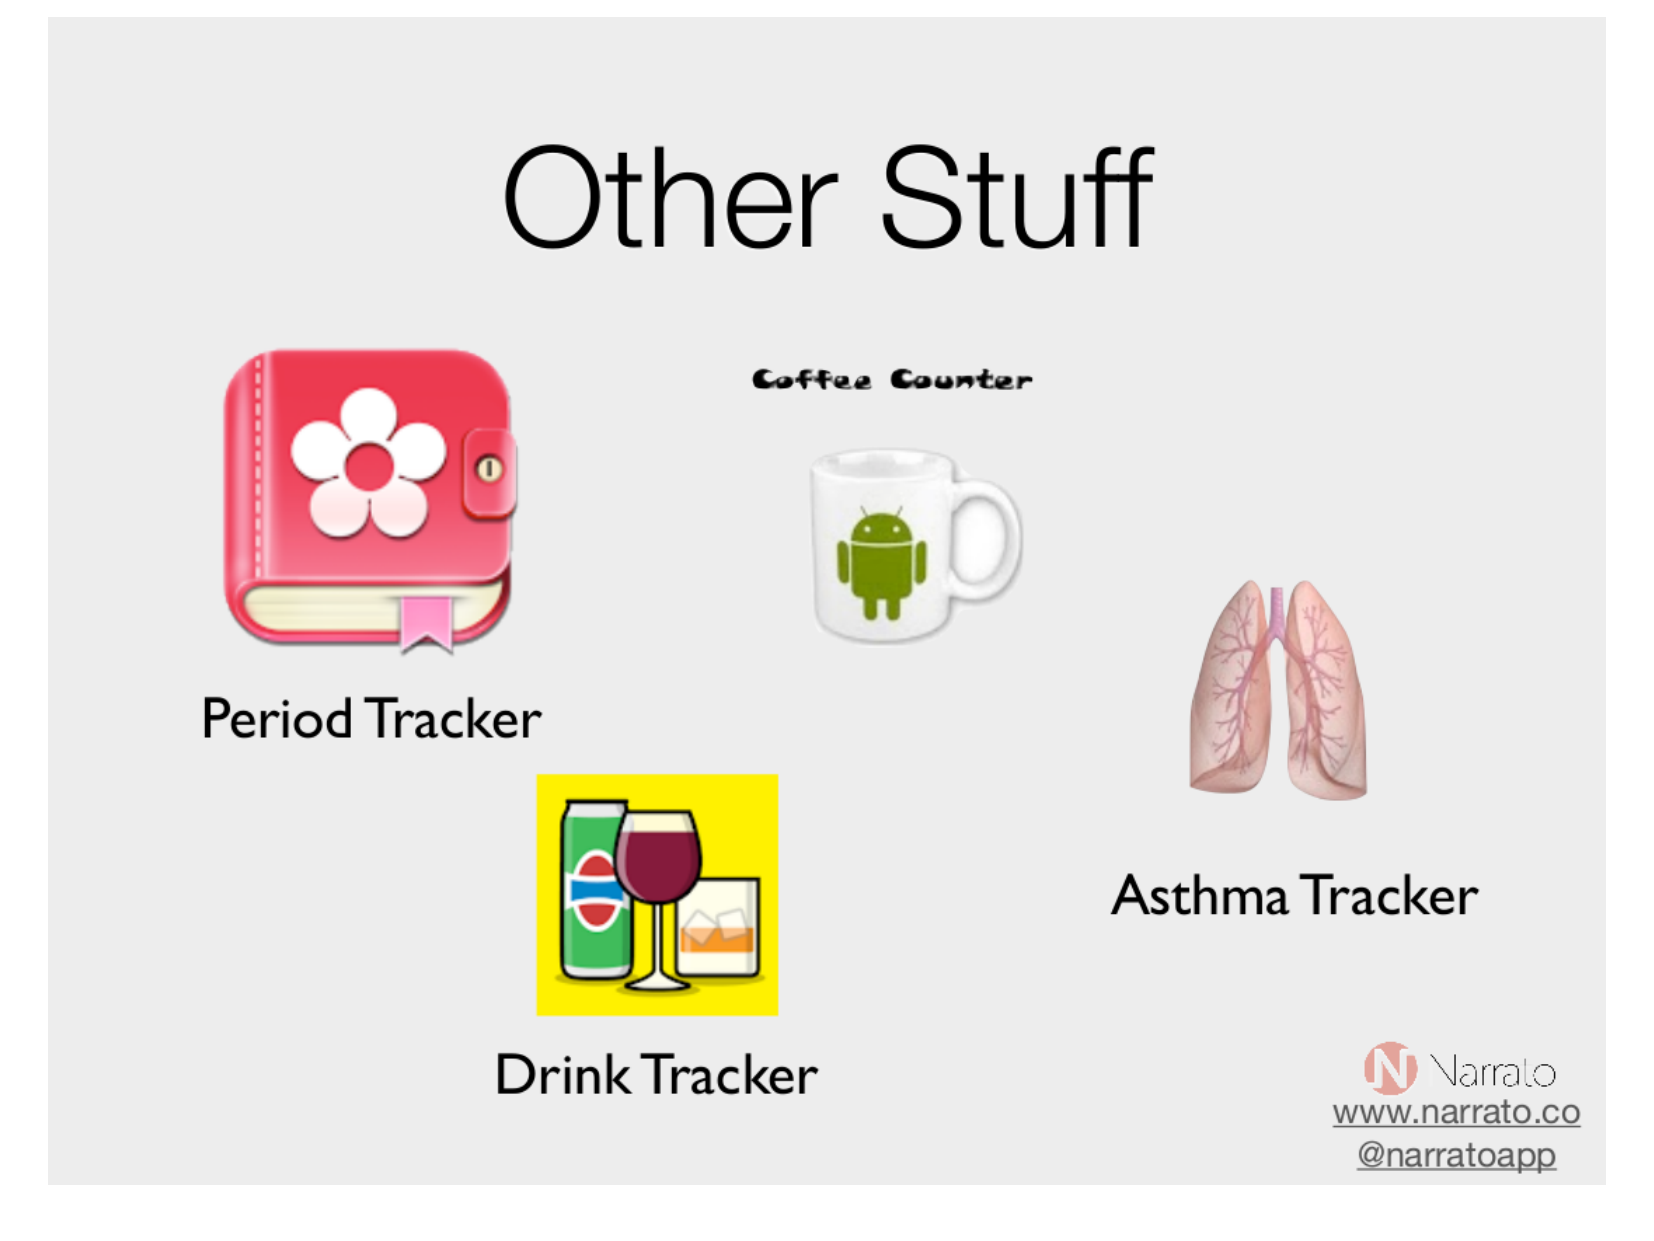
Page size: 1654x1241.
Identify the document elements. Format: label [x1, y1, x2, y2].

picture [48, 17, 1606, 1186]
